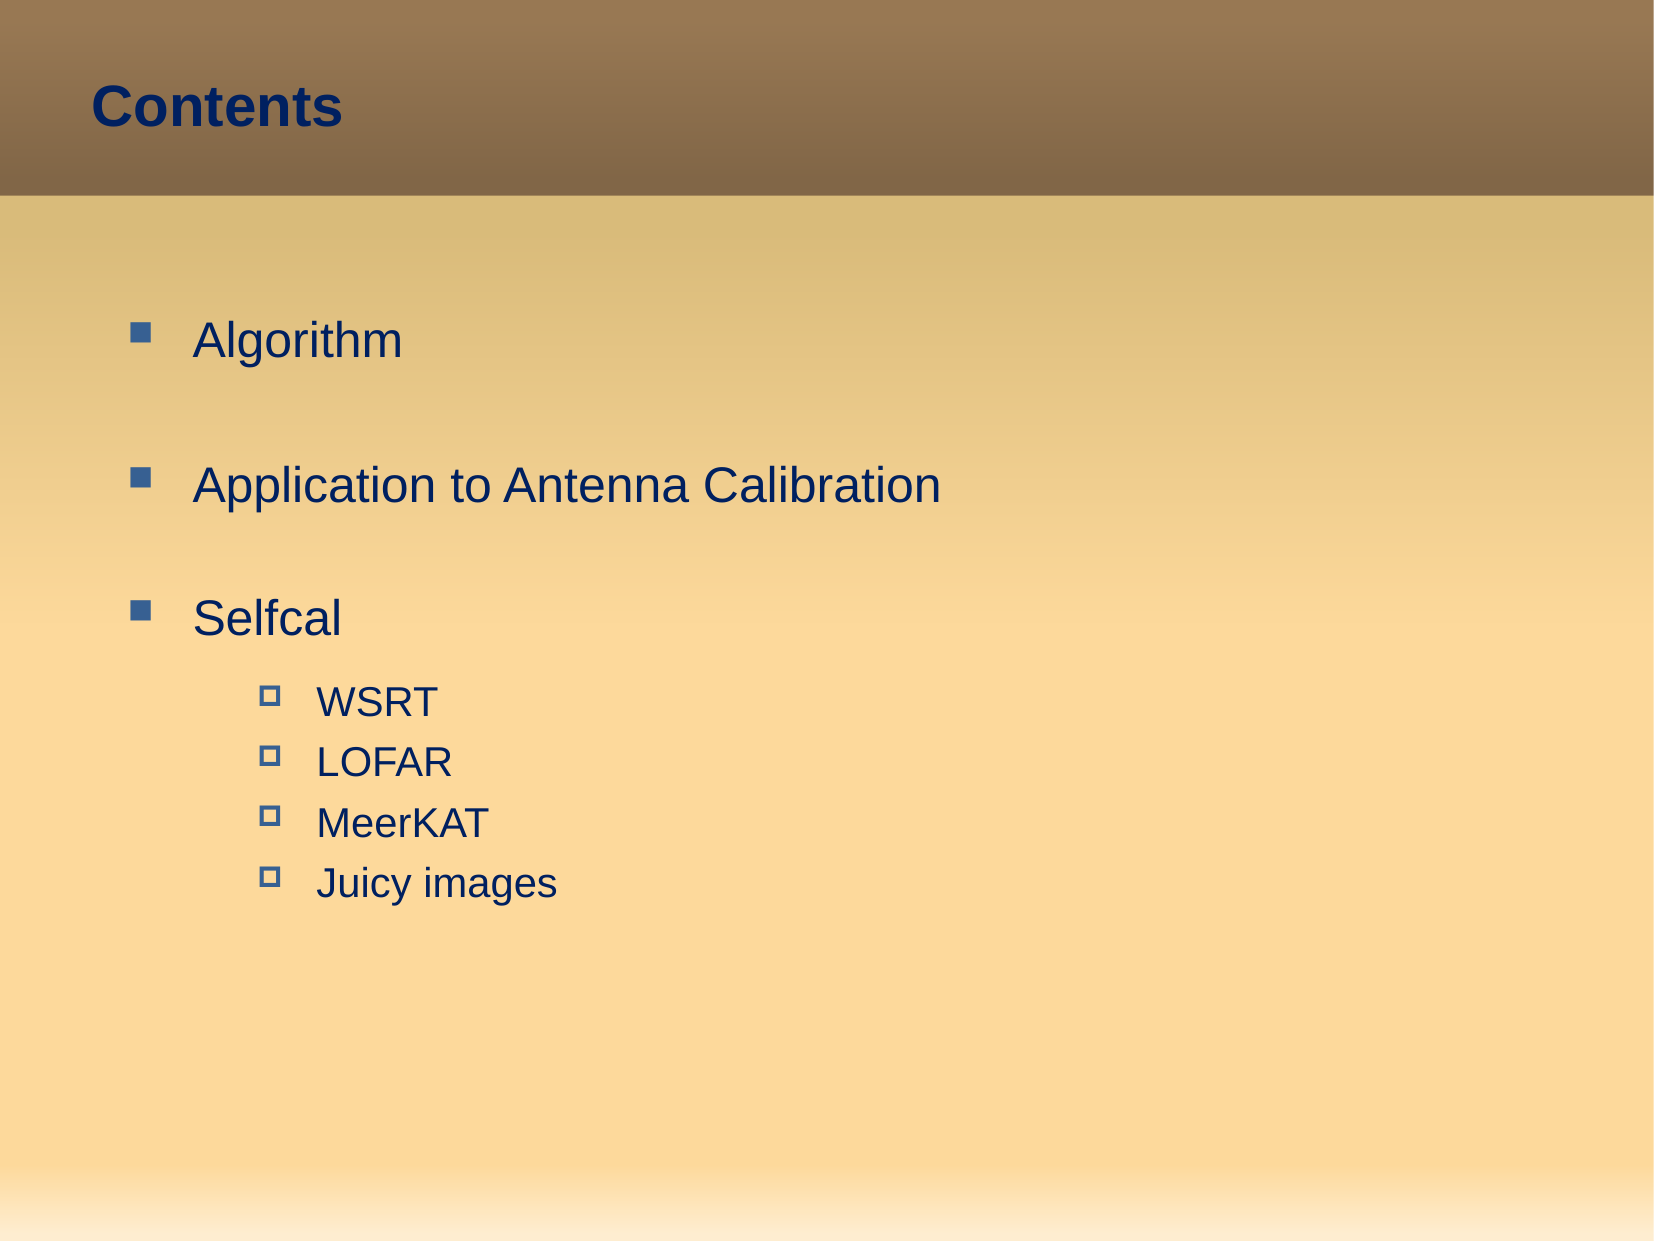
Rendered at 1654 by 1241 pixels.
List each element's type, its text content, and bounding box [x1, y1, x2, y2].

title Contents [76, 0, 1565, 208]
picture [0, 0, 1654, 1241]
list Algorithm Application to Antenna Calibration Selfcal WSRT LOFAR MeerKAT Juicy images [112, 300, 1601, 1134]
